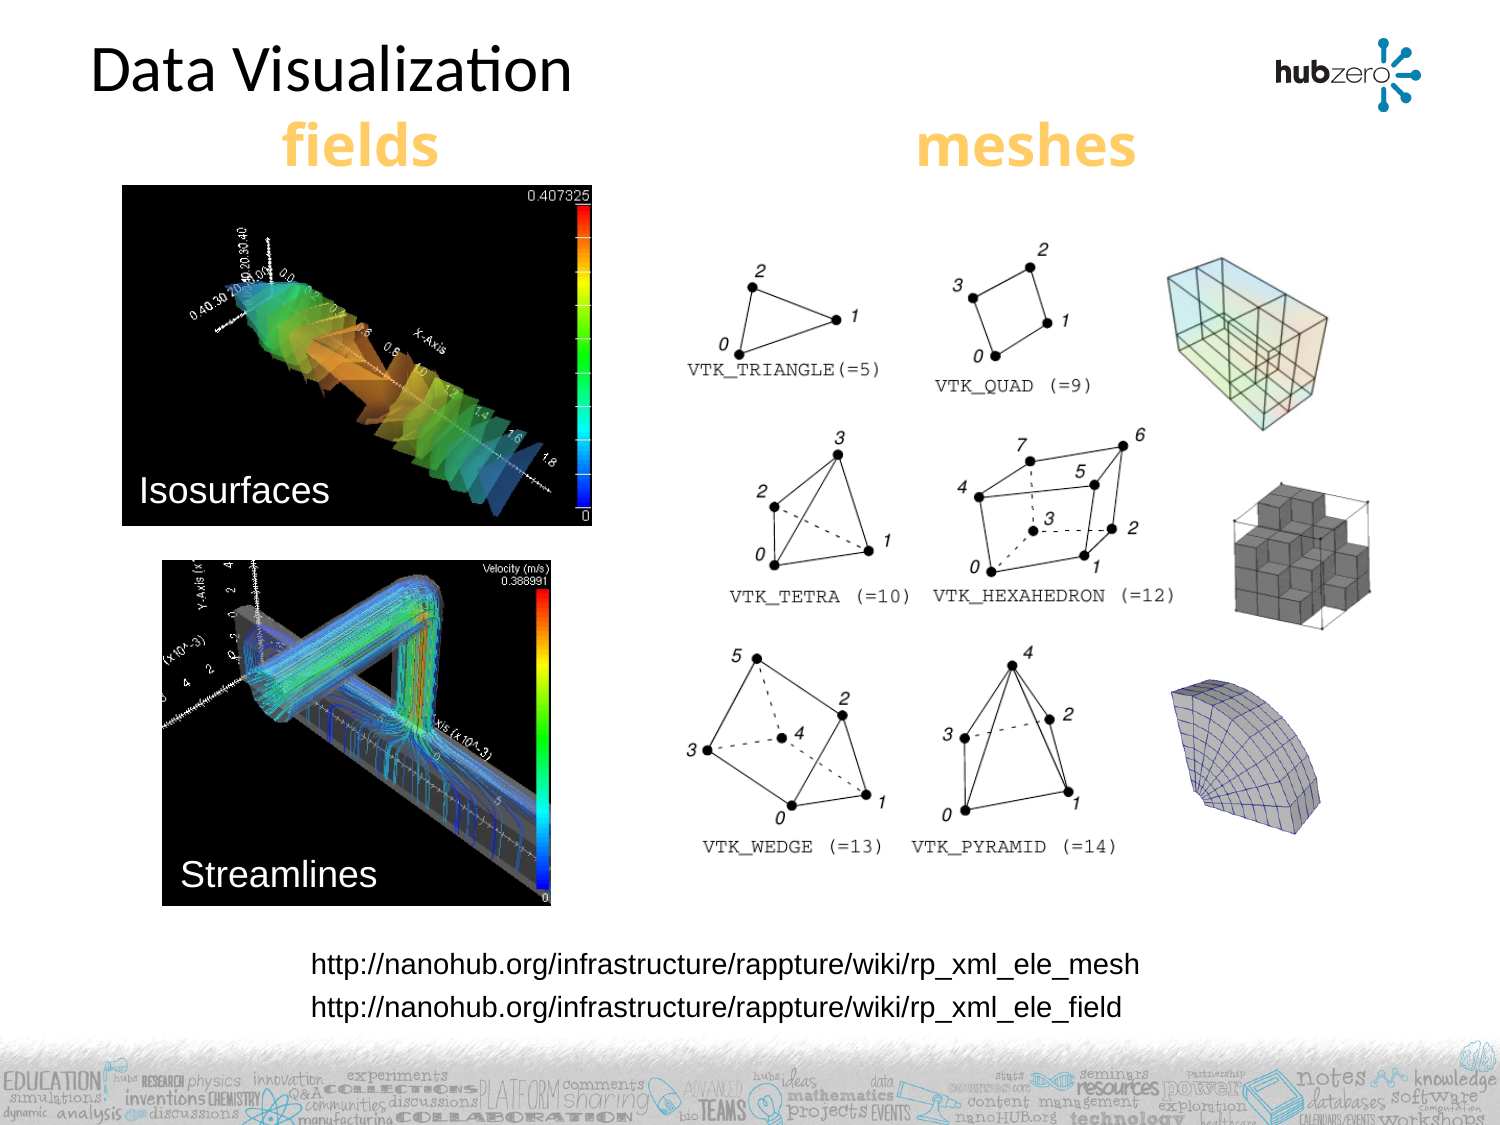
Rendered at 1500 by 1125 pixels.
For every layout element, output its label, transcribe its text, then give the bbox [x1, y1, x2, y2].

text_box http://nanohub.org/infrastructure/rappture/wiki/rp_xml_ele_mesh http://nanohub.org/infrastructure/rappture/wiki/rp_xml_ele_field [296, 937, 1157, 1032]
picture [922, 235, 1113, 404]
picture [1203, 452, 1394, 662]
picture [122, 185, 592, 526]
picture [682, 248, 887, 391]
picture [1166, 676, 1325, 836]
picture [162, 560, 551, 906]
picture [1272, 35, 1424, 115]
picture [0, 1034, 1500, 1125]
text_box fields [266, 99, 455, 185]
text_box Streamlines [165, 841, 393, 903]
picture [666, 641, 1132, 865]
text_box meshes [900, 99, 1153, 186]
picture [710, 253, 1353, 617]
title Data Visualization [75, 12, 1249, 118]
text_box Isosurfaces [124, 458, 346, 519]
